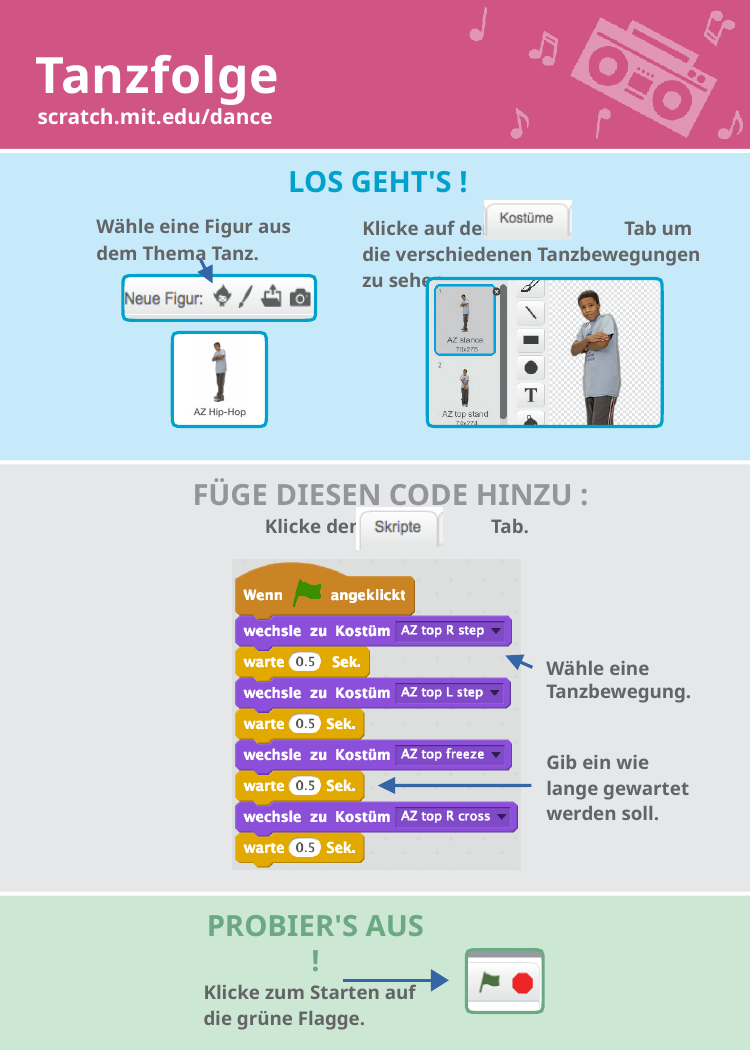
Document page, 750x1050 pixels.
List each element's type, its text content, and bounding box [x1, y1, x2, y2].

picture [125, 283, 313, 314]
text_box Klicke auf den Tab um die verschiedenen Tanzbewegungen zu sehen. [360, 213, 703, 286]
picture [484, 200, 572, 240]
text_box LOS GEHT'S ! [259, 163, 496, 199]
text_box FÜGE DIESEN CODE HINZU : Klicke den Tab. [188, 476, 591, 557]
picture [356, 507, 443, 550]
text_box [0, 0, 750, 1050]
text_box PROBIER'S AUS ! Klicke zum Starten auf die grüne Flagge. [201, 907, 428, 1005]
text_box Wähle eine Tanzbewegung. Gib ein wie lange gewartet werden soll. [544, 653, 697, 821]
text_box Tanzfolge scratch.mit.edu/dance [35, 43, 715, 219]
text_box Wähle eine Figur aus dem Thema Tanz. [94, 211, 319, 257]
picture [232, 559, 521, 870]
